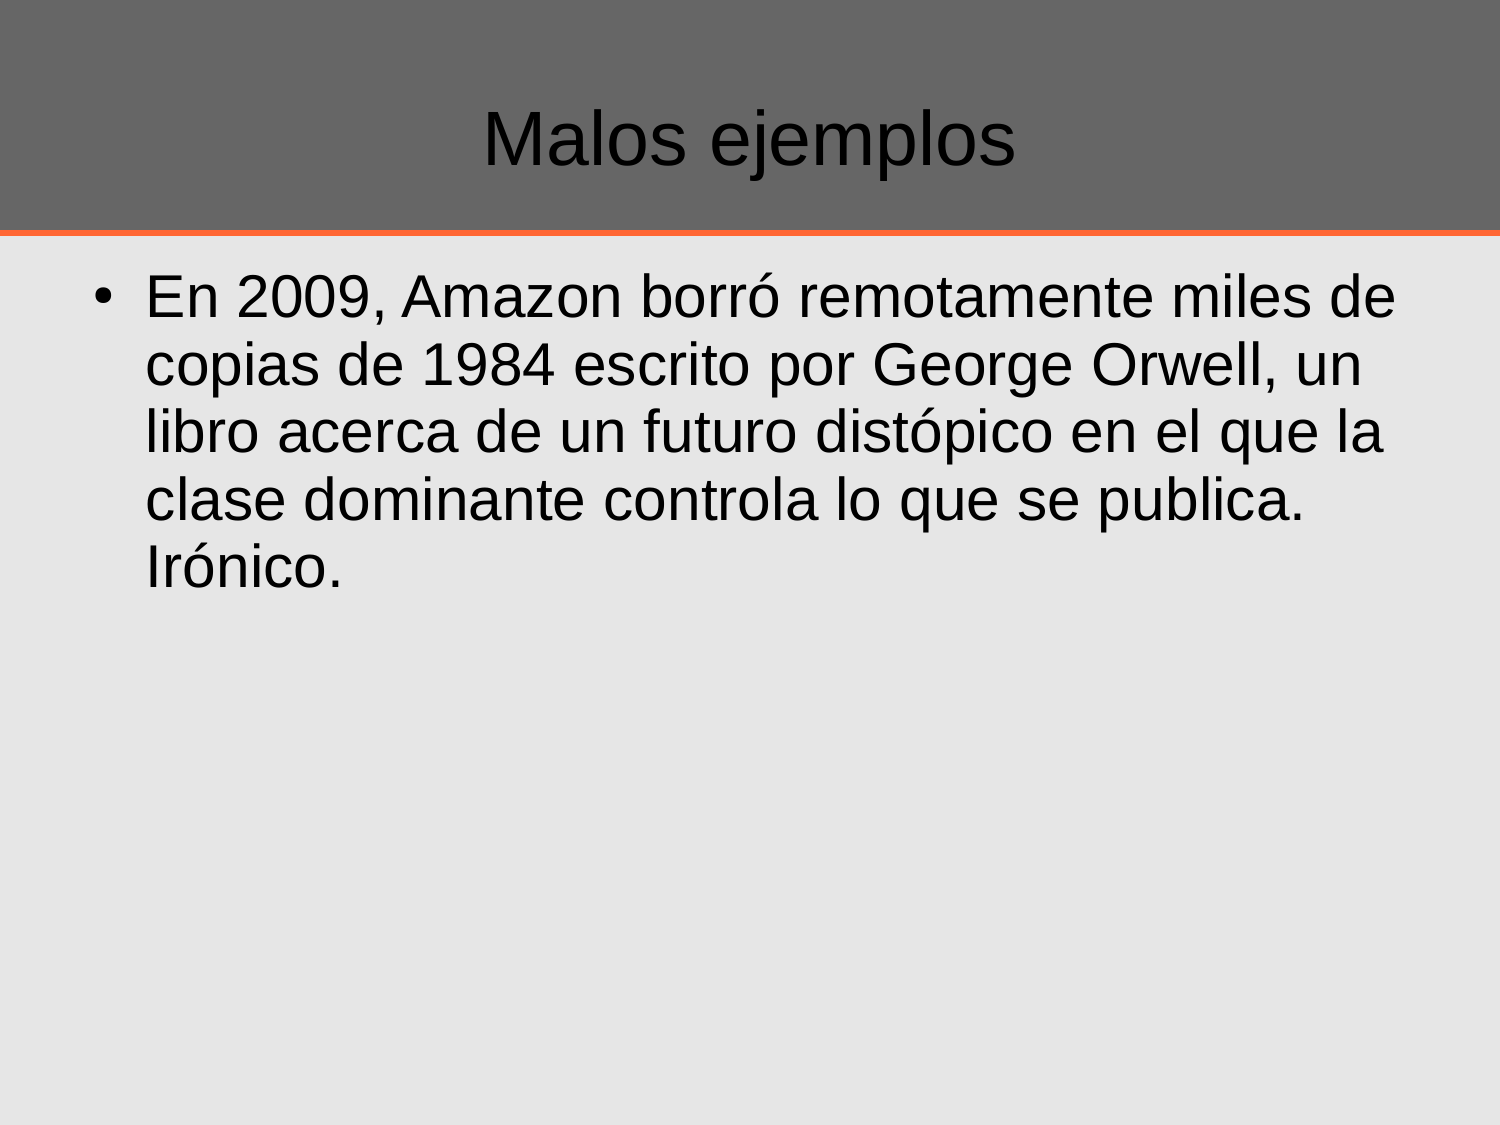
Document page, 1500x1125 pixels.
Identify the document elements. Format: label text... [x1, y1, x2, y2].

list En 2009, Amazon borró remotamente miles de copias de 1984 escrito por George Orwell, un libro acerca de un futuro distópico en el que la clase dominante controla lo que se publica. Irónico. [75, 263, 1425, 916]
title Malos ejemplos [75, 44, 1425, 233]
